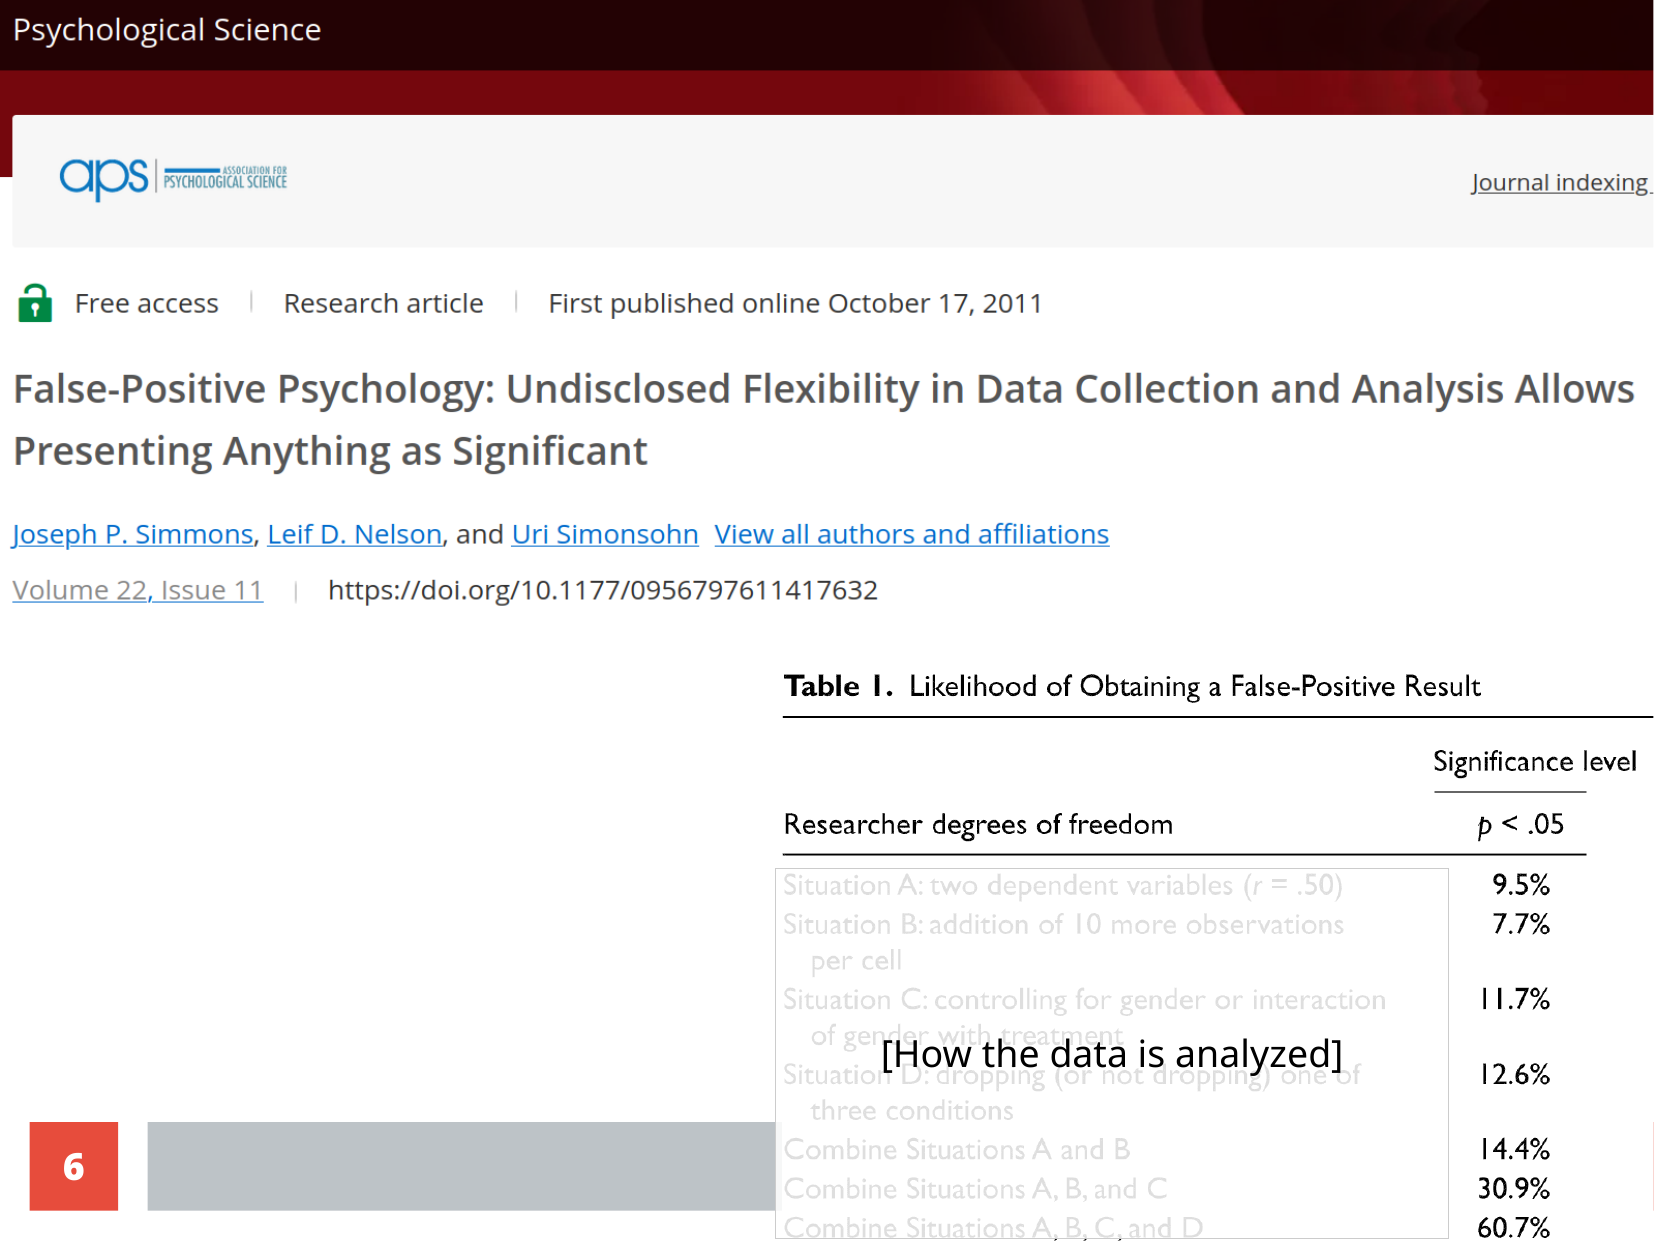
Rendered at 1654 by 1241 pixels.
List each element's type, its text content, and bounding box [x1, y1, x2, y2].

text_box [How the data is analyzed] [775, 868, 1449, 1239]
picture [782, 674, 1654, 1241]
picture [0, 0, 1654, 616]
